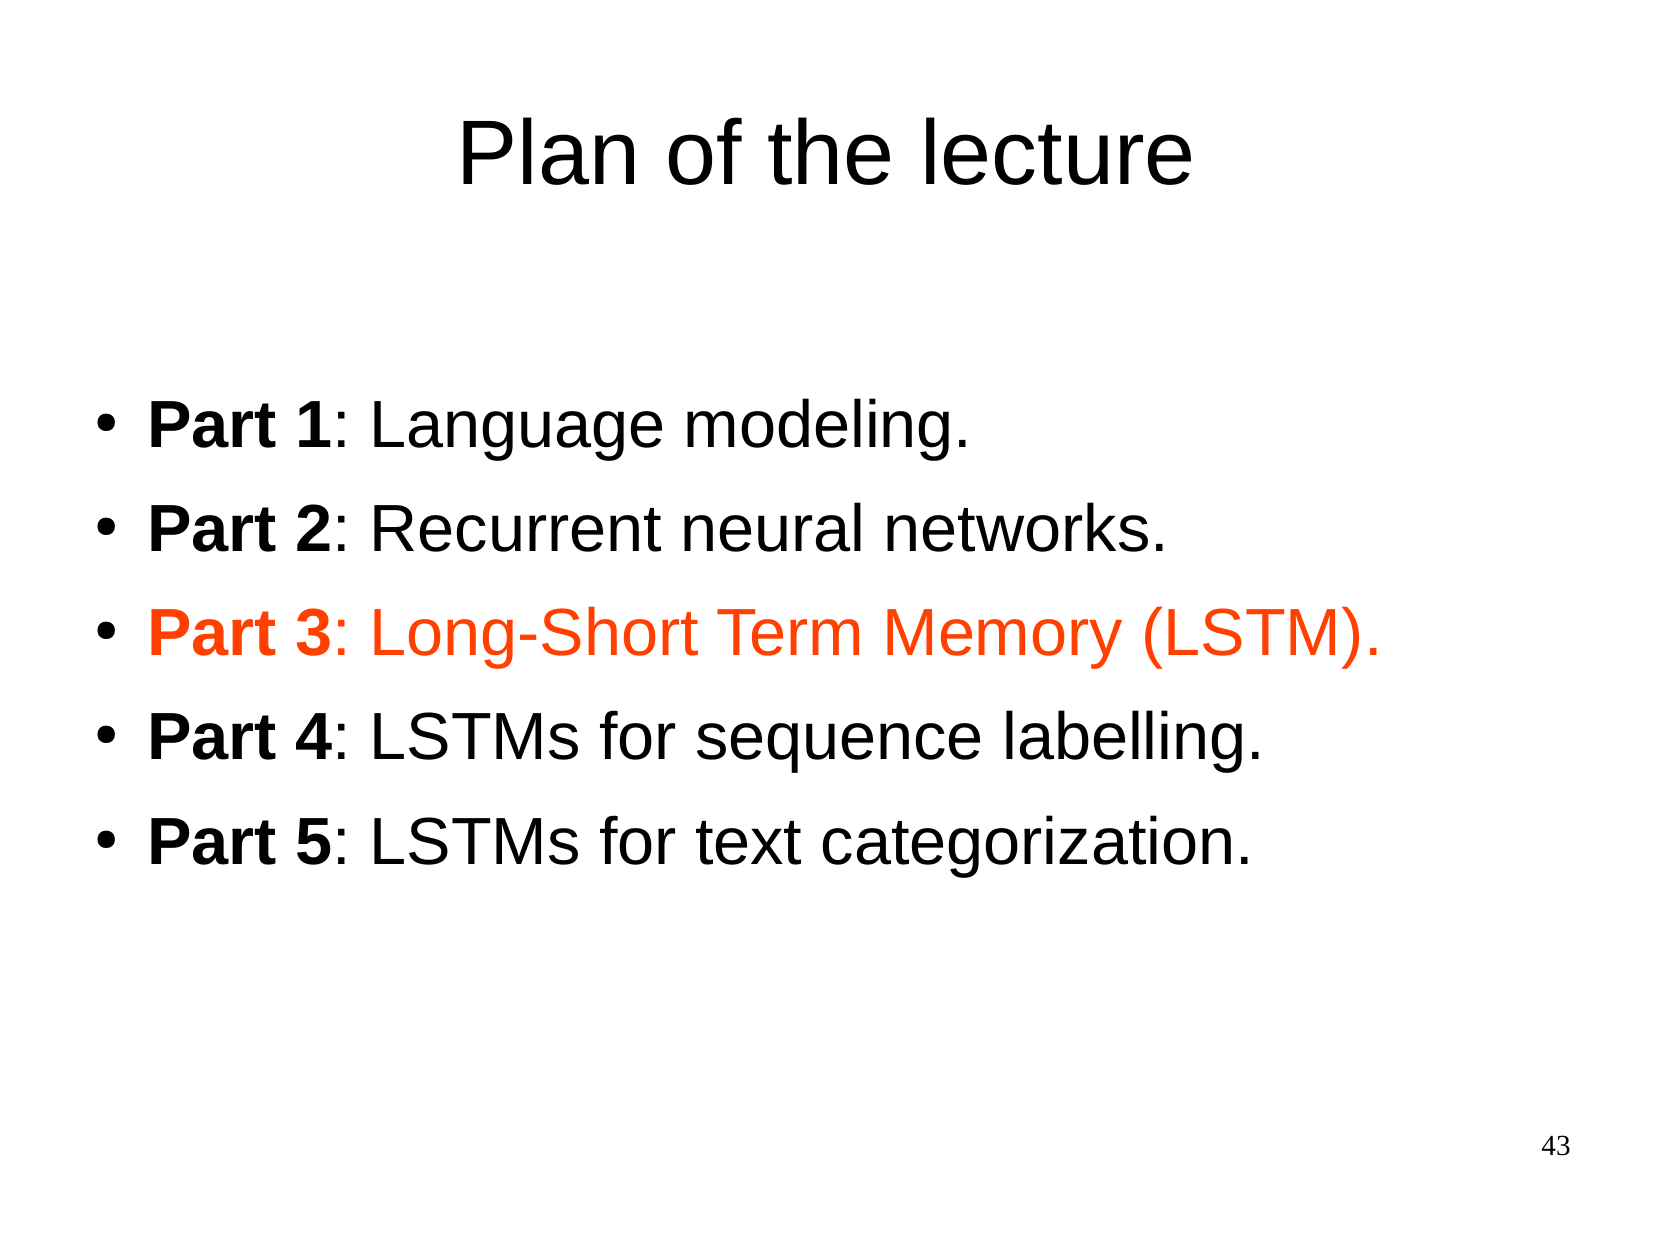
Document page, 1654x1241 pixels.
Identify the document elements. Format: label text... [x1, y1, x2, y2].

title Plan of the lecture [82, 49, 1571, 257]
list Part 1: Language modeling. Part 2: Recurrent neural networks. Part 3: Long-Short Term Memory (LSTM). Part 4: LSTMs for sequence labelling. Part 5: LSTMs for text categorization. [76, 272, 1565, 993]
